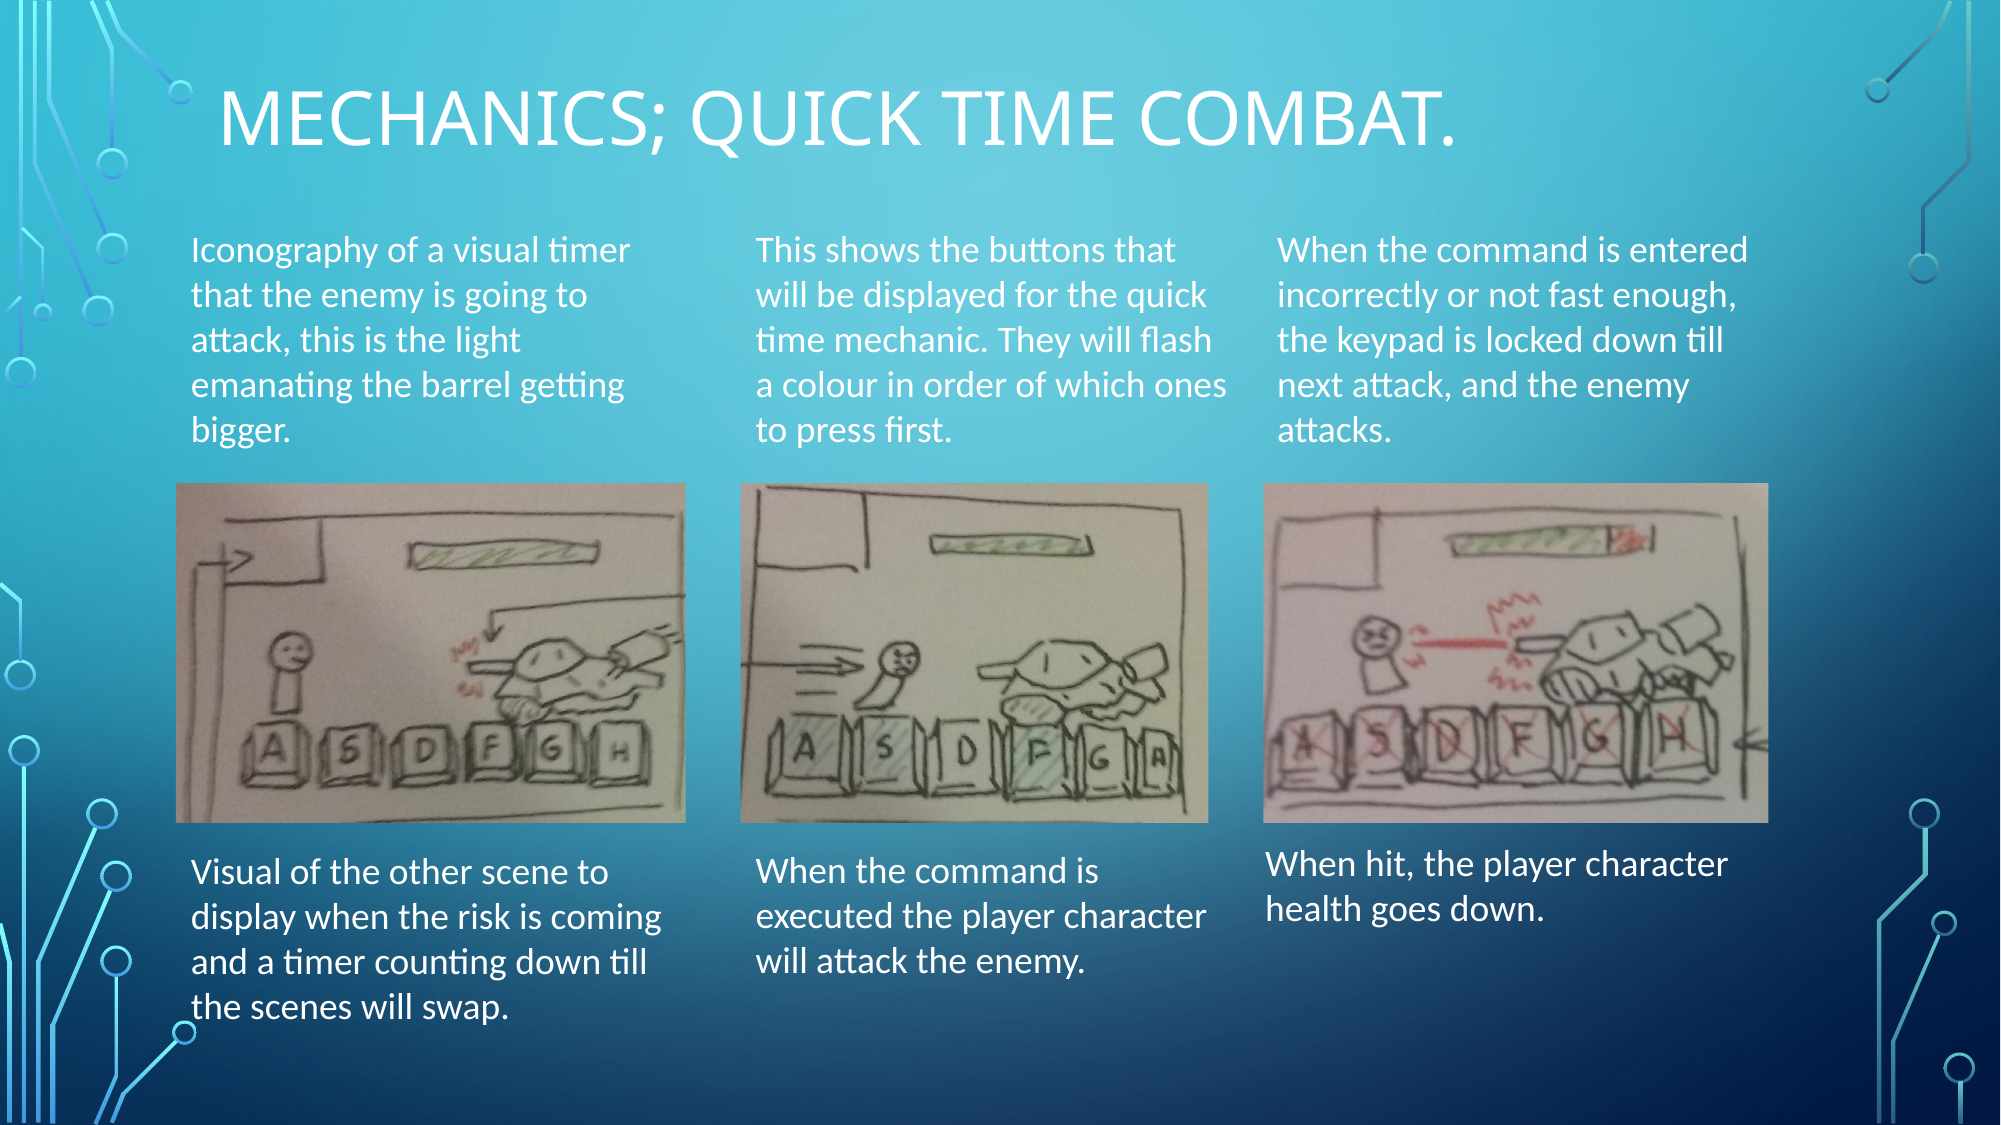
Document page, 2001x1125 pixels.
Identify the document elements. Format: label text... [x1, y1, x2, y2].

picture [1263, 483, 1769, 823]
text_box When the command is executed the player character will attack the enemy. [740, 838, 1251, 991]
text_box Iconography of a visual timer that the enemy is going to attack, this is the light emanating the barrel getting bigger. [175, 217, 686, 460]
text_box When the command is entered incorrectly or not fast enough, the keypad is locked down till next attack, and the enemy attacks. [1262, 217, 1772, 460]
text_box Visual of the other scene to display when the risk is coming and a timer counting down till the scenes will swap. [175, 839, 686, 1037]
picture [740, 483, 1209, 823]
title Mechanics; Quick time combat. [202, 0, 1828, 243]
text_box This shows the buttons that will be displayed for the quick time mechanic. They will flash a colour in order of which ones to press first. [740, 217, 1251, 460]
text_box When hit, the player character health goes down. [1250, 831, 1760, 938]
picture [175, 483, 686, 823]
